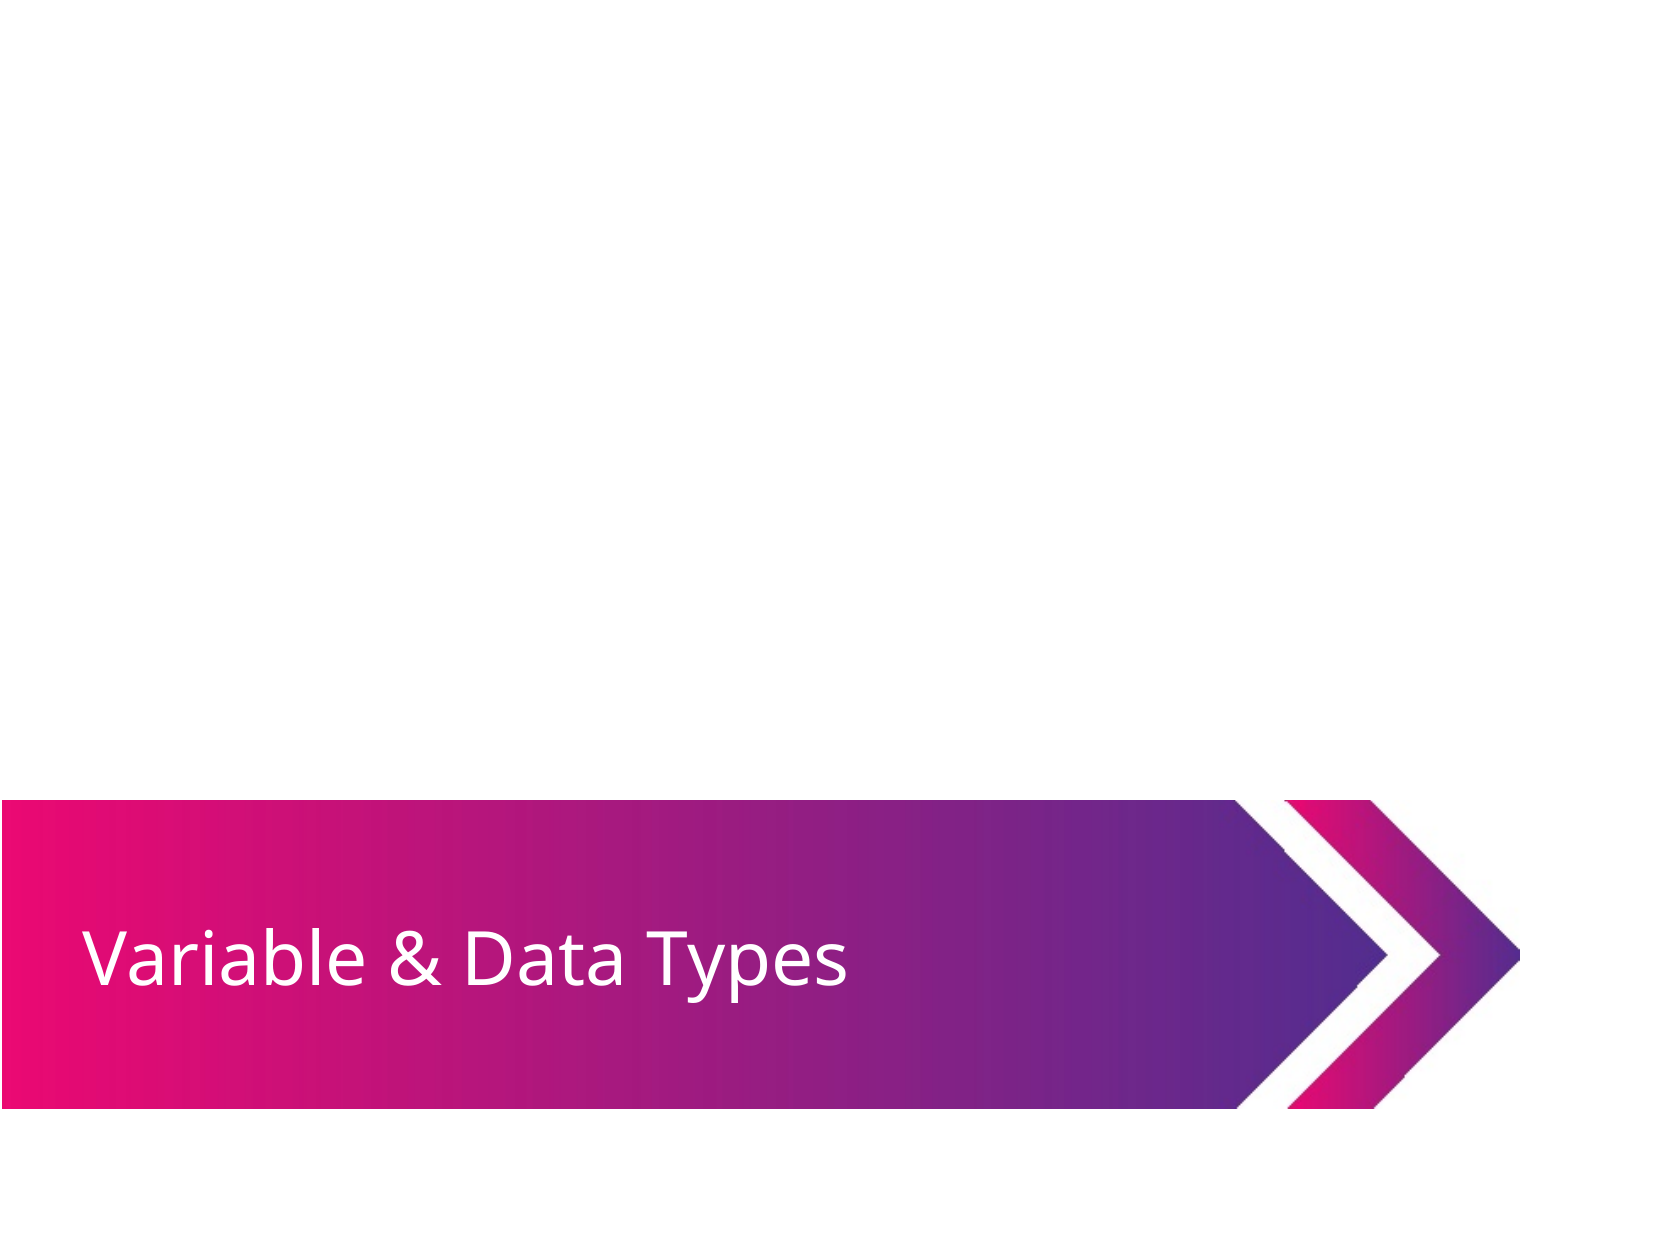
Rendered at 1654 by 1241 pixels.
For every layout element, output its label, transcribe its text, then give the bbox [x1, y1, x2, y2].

title Variable & Data Types [82, 852, 1396, 1060]
picture [2, 800, 1520, 1109]
